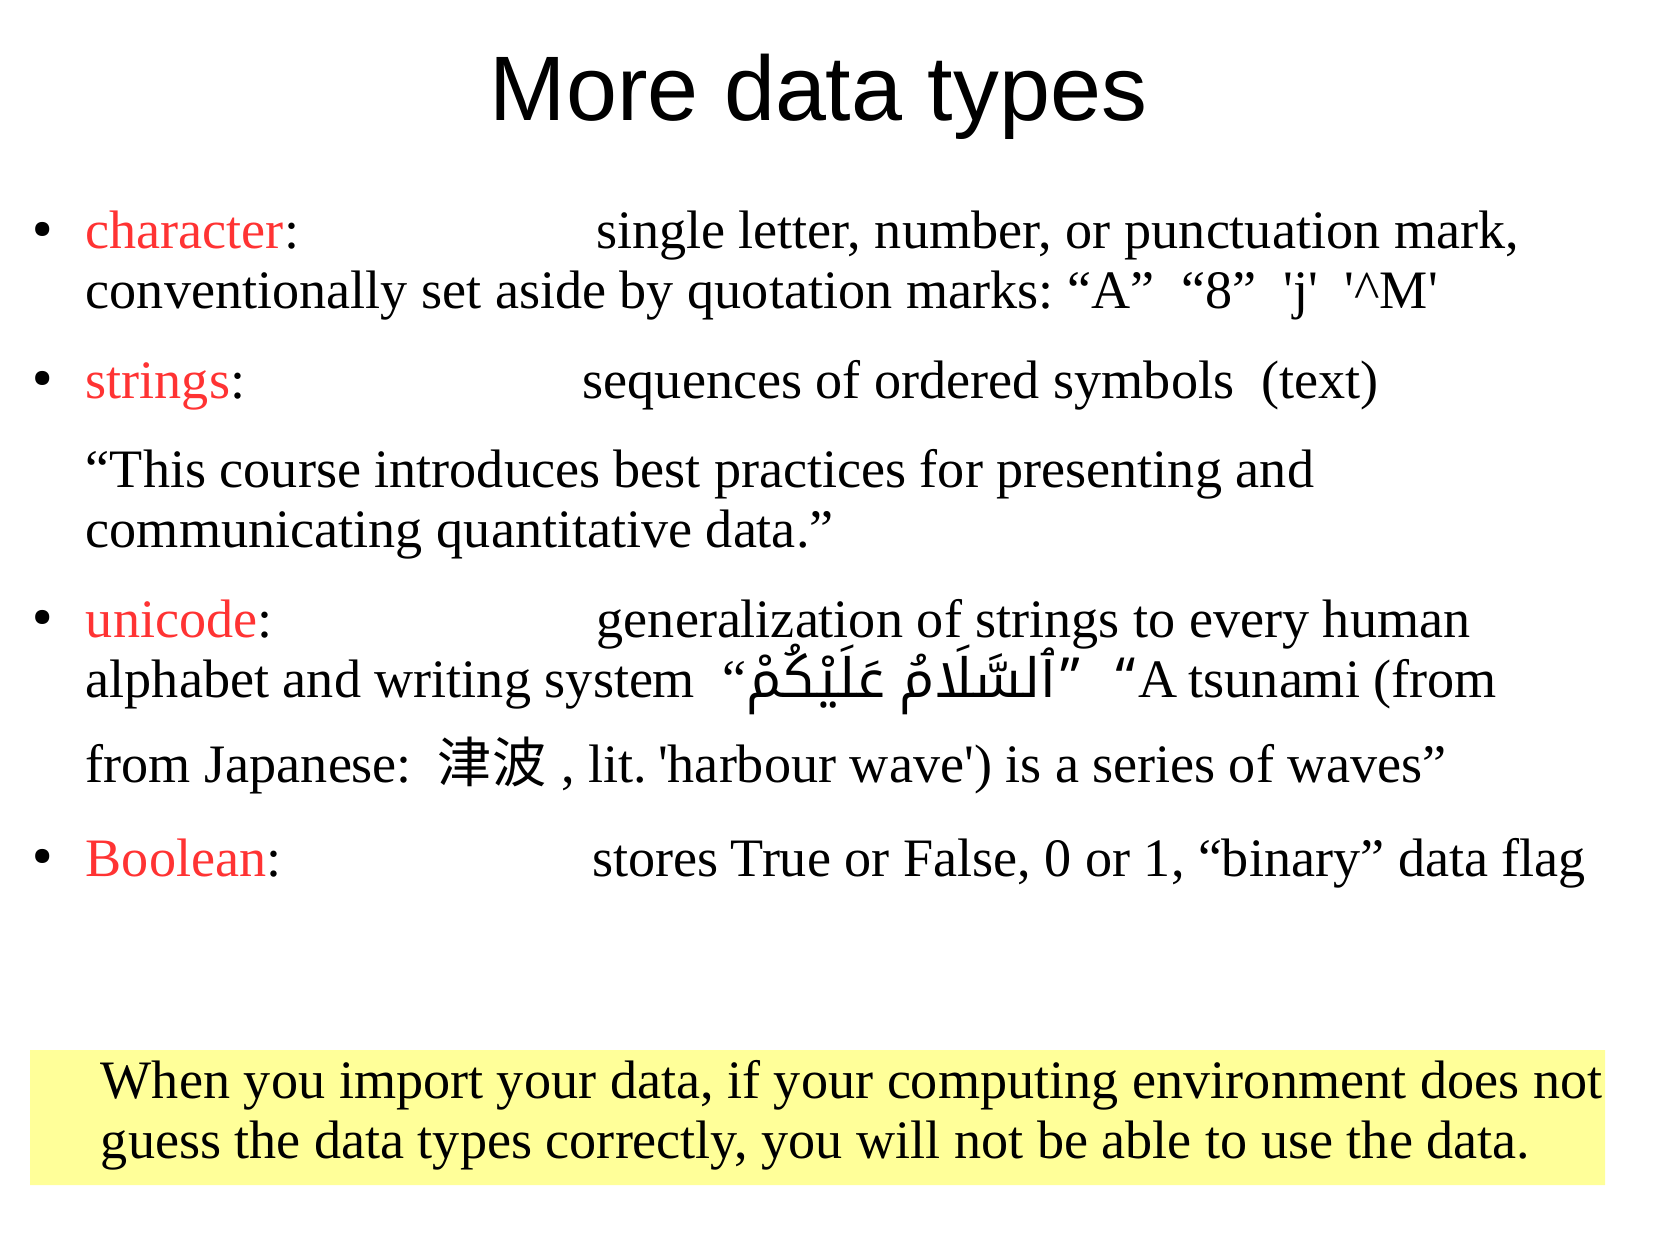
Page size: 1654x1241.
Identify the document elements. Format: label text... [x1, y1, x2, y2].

title More data types [75, 0, 1564, 193]
list character: single letter, number, or punctuation mark, conventionally set aside by quotation marks: “A” “8” 'j' '^M' strings: sequences of ordered symbols (text) “This course introduces best practices for presenting and communicating quantitative data.” unicode: generalization of strings to every human alphabet and writing system “ٱلسَّلَامُ عَلَيْكُمْ” “A tsunami (from from Japanese: 津波, lit. 'harbour wave') is a series of waves” Boolean: stores True or False, 0 or 1, “binary” data flag [15, 200, 1591, 1201]
list When you import your data, if your computing environment does not guess the data types correctly, you will not be able to use the data. [30, 1050, 1606, 1186]
